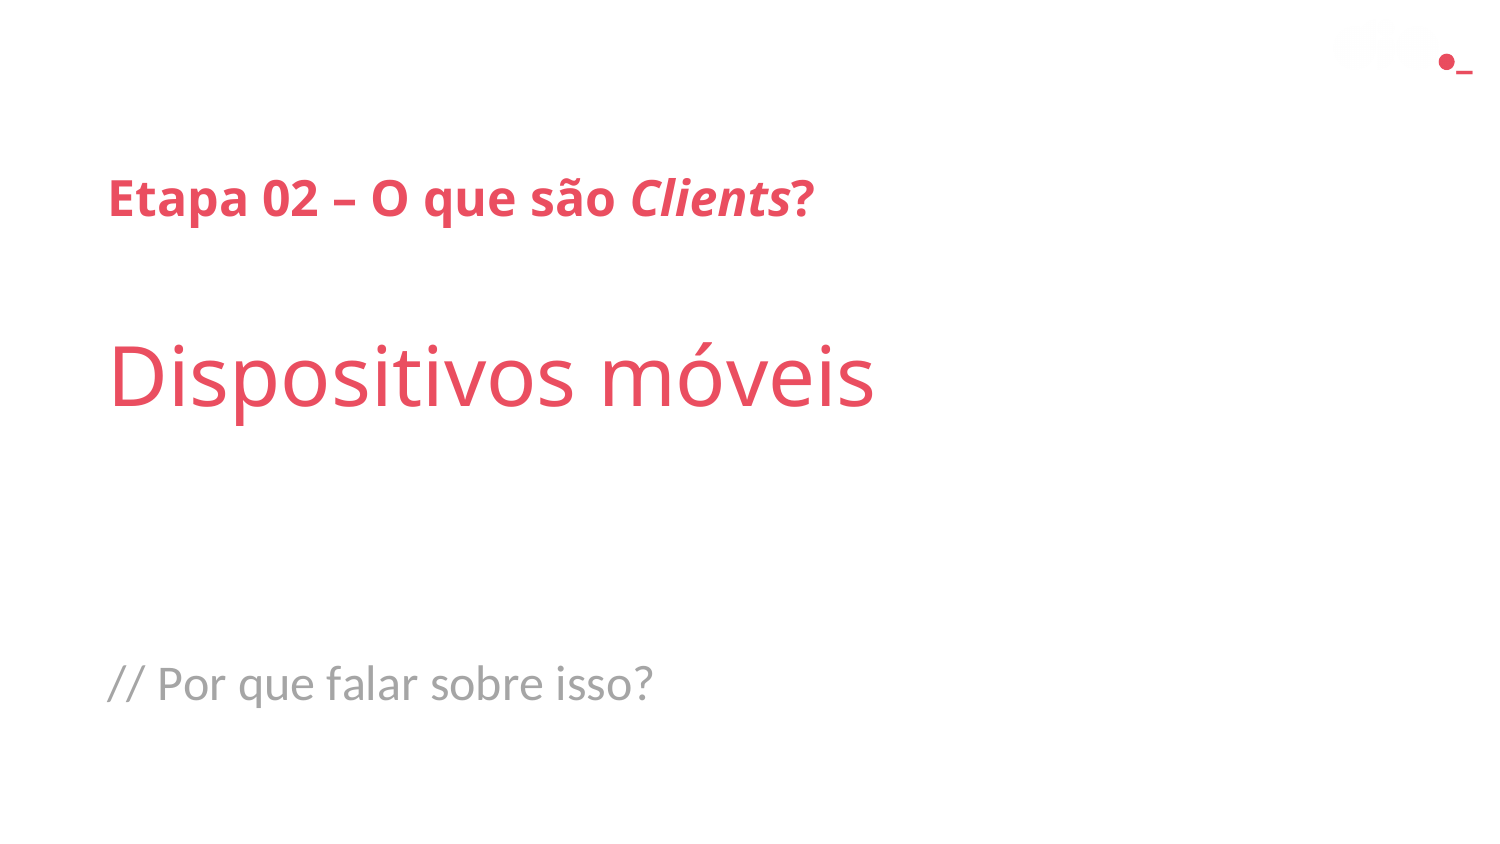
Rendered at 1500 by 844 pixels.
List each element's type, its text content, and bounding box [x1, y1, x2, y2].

text_box Dispositivos móveis [92, 292, 1309, 558]
picture [1333, 19, 1473, 75]
text_box // Por que falar sobre isso? [92, 635, 1309, 701]
text_box Etapa 02 – O que são Clients? [92, 142, 1309, 223]
